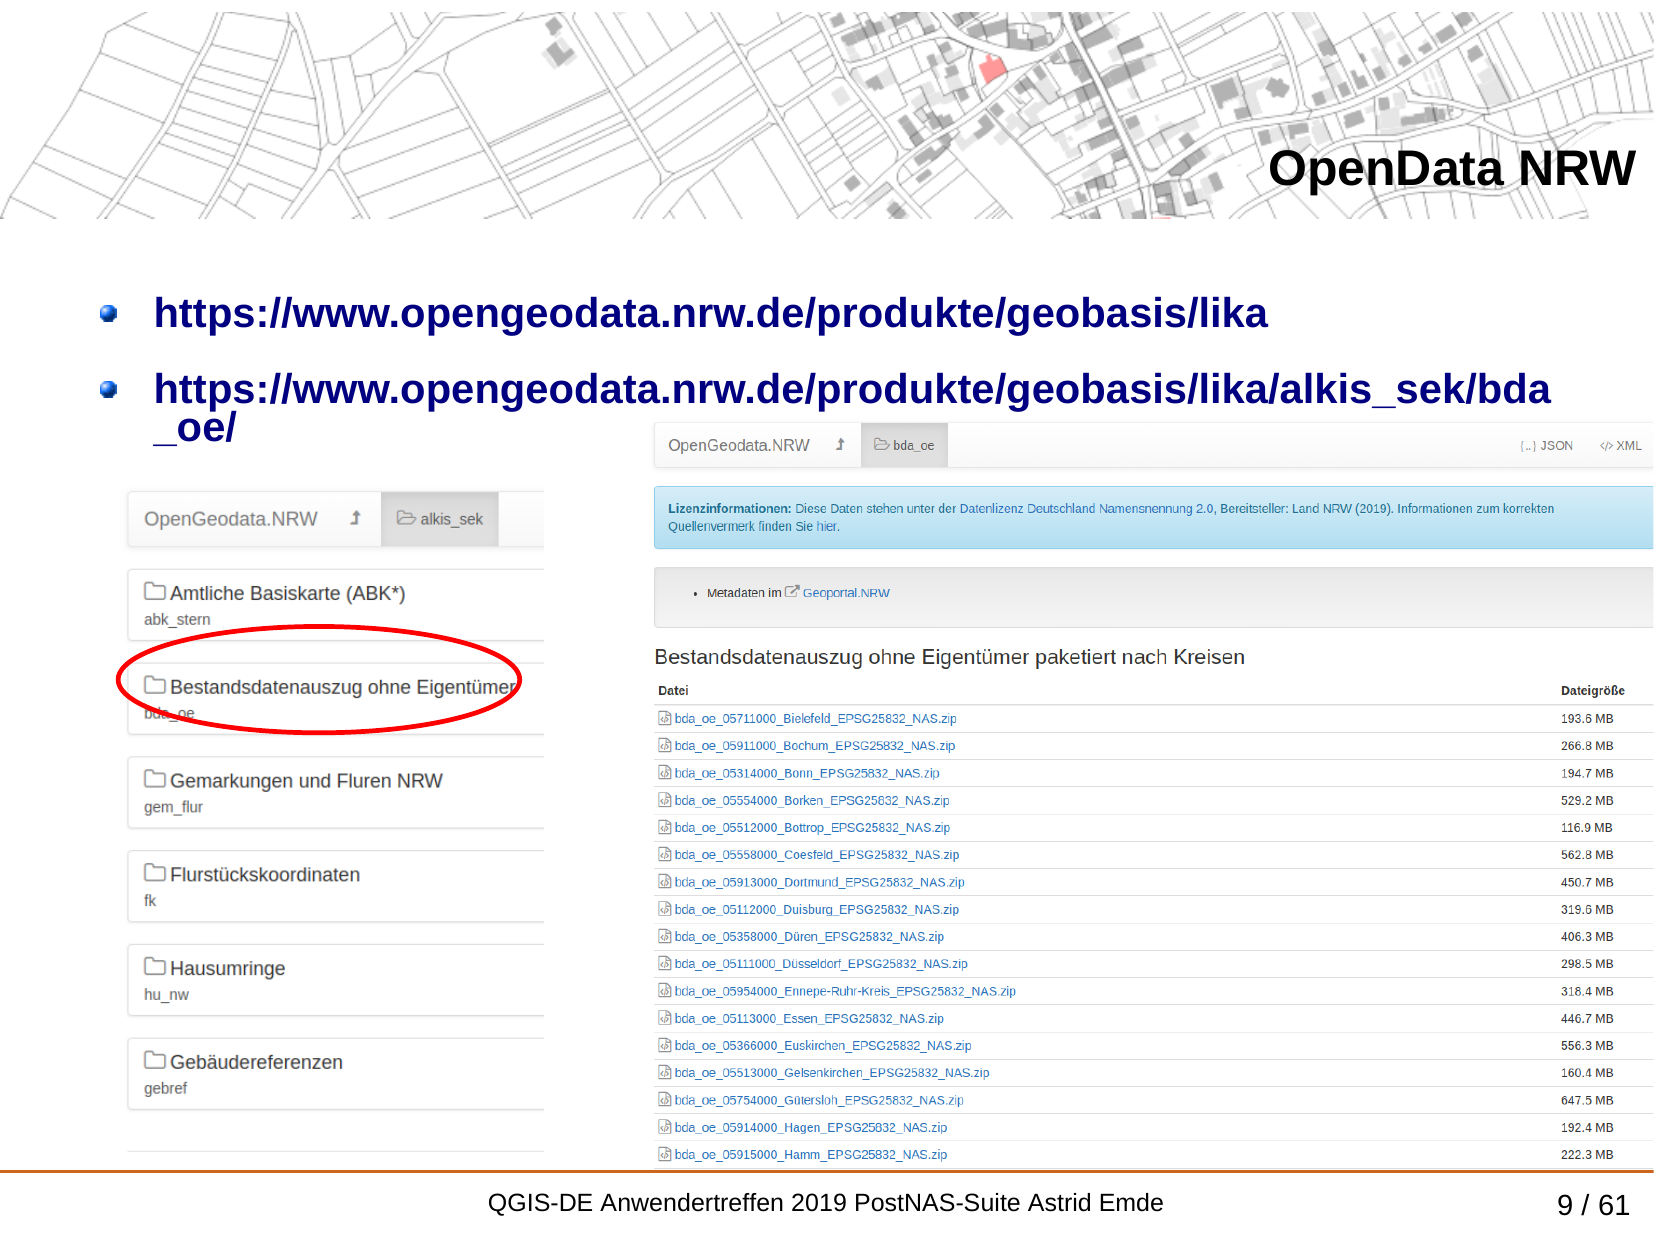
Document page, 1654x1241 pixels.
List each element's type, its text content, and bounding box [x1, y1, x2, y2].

picture [94, 461, 544, 1153]
title OpenData NRW [249, 123, 1637, 213]
list https://www.opengeodata.nrw.de/produkte/geobasis/lika https://www.opengeodata.nrw.de/produkte/geobasis/lika/alkis_sek/bda_oe/ [82, 290, 1571, 1109]
picture [644, 415, 1654, 1170]
